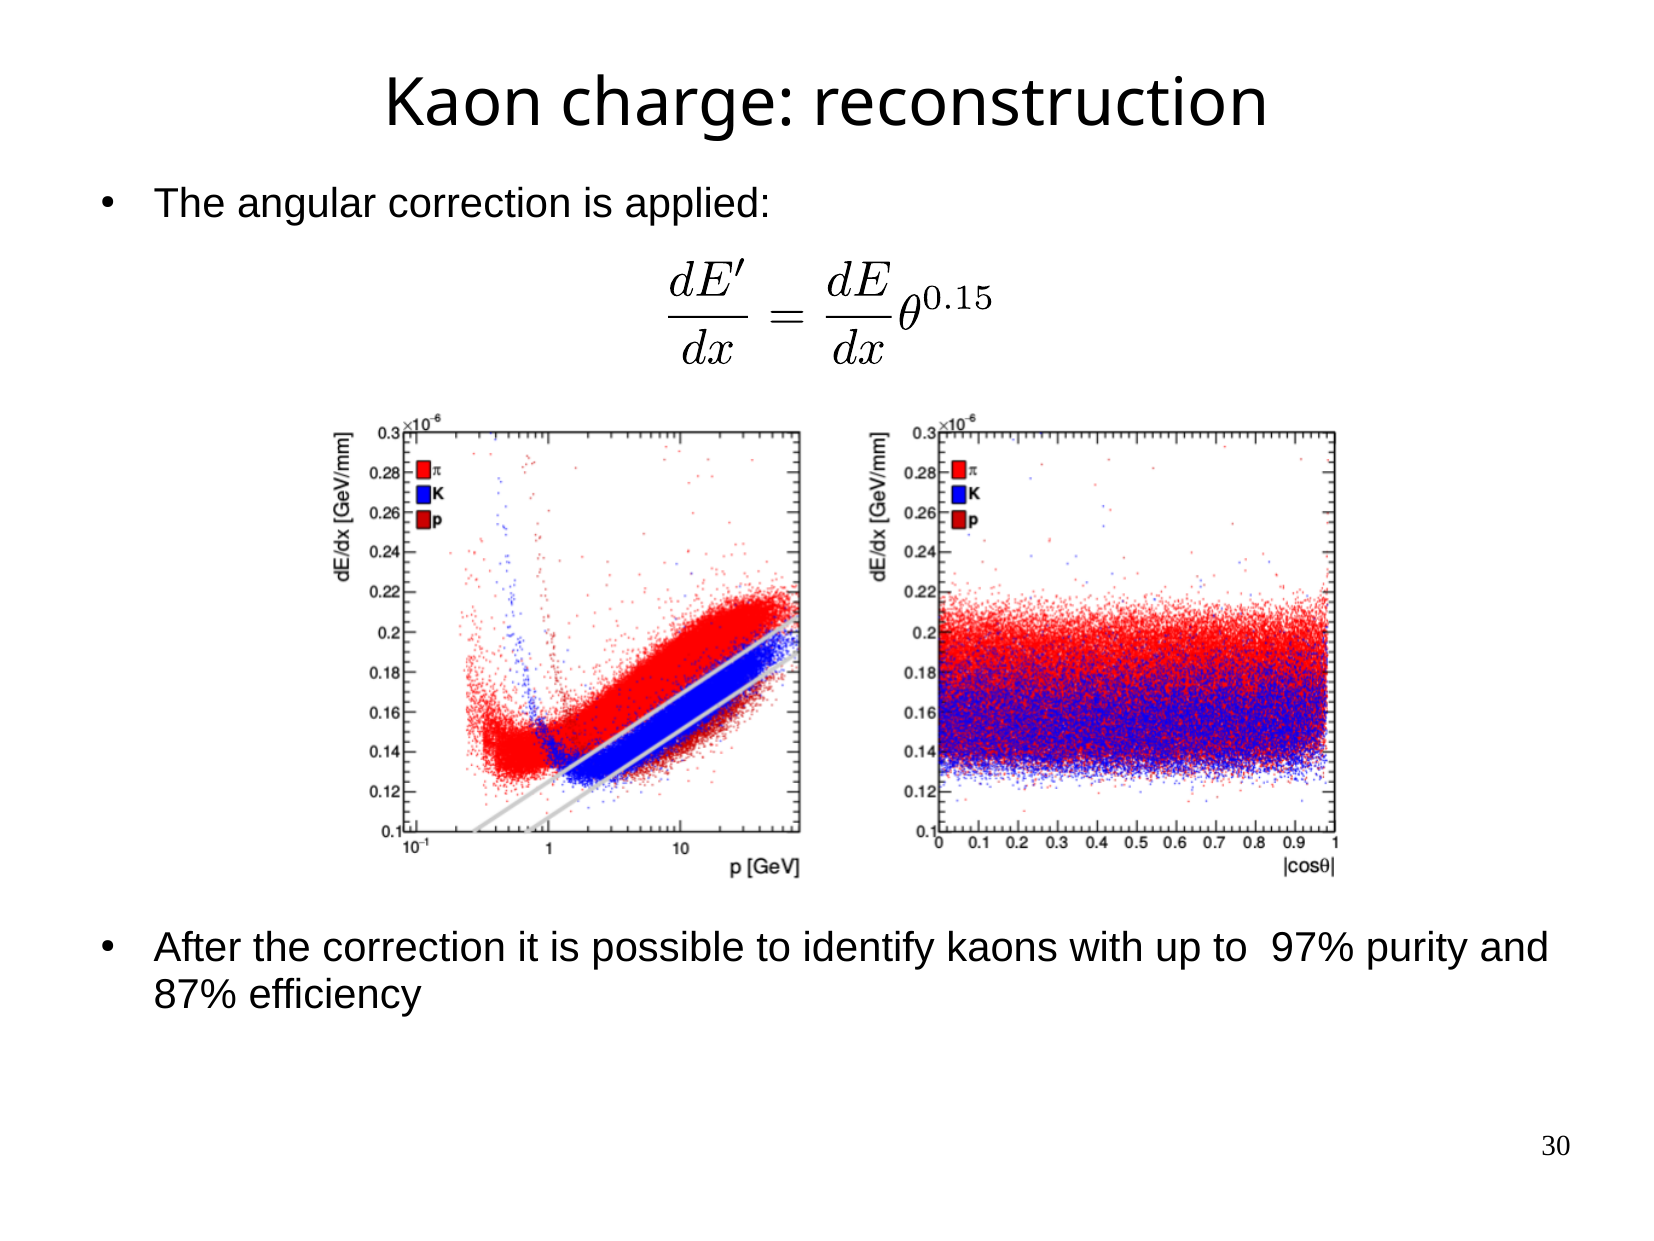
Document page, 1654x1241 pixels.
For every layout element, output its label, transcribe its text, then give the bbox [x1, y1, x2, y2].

list After the correction it is possible to identify kaons with up to 97% purity and 87% efficiency [82, 924, 1609, 1108]
picture [310, 408, 1354, 881]
list The angular correction is applied: [82, 180, 1609, 364]
text_box [668, 258, 994, 365]
title Kaon charge: reconstruction [82, 49, 1571, 151]
